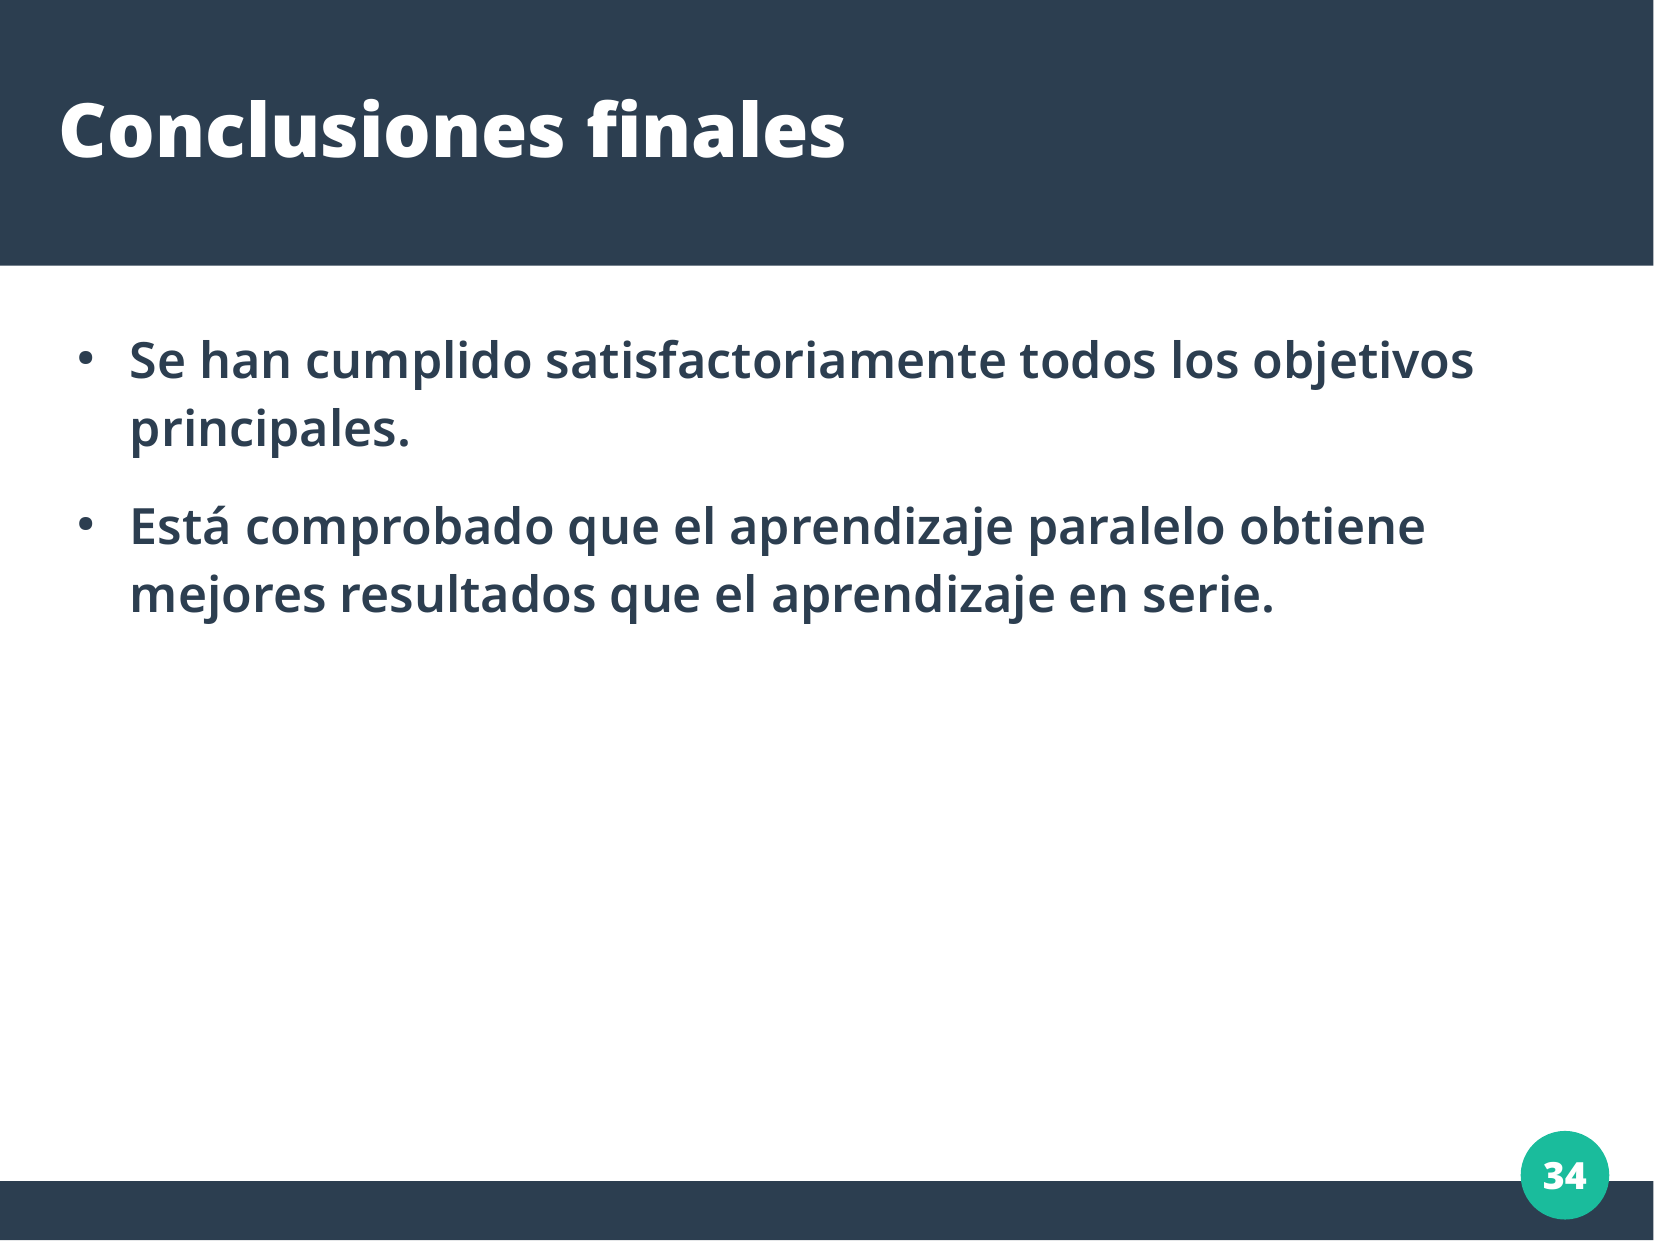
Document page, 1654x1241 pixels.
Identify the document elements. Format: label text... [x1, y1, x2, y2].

title Conclusiones finales [59, 49, 1595, 207]
list Se han cumplido satisfactoriamente todos los objetivos principales. Está comprobado que el aprendizaje paralelo obtiene mejores resultados que el aprendizaje en serie. [59, 324, 1595, 1152]
